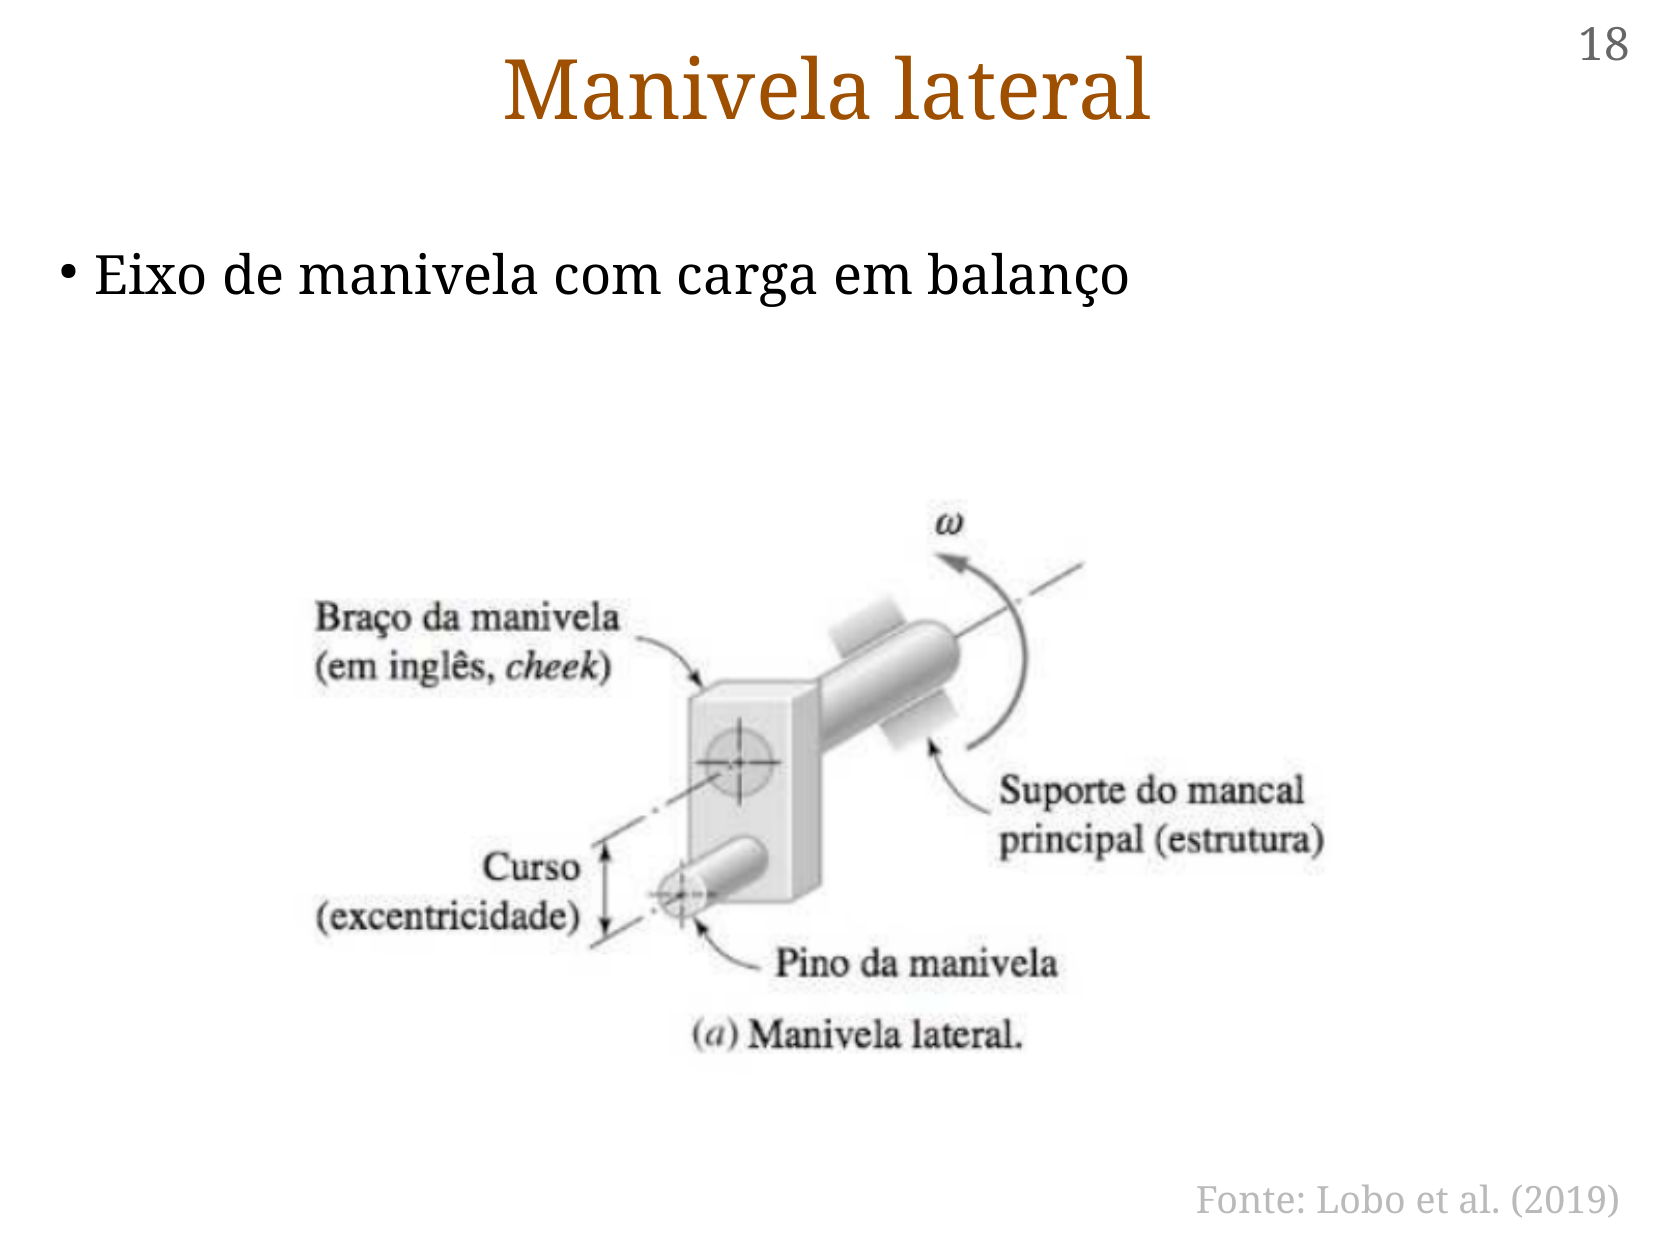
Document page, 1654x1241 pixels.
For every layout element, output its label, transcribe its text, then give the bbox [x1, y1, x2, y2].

picture [280, 487, 1333, 1078]
list Eixo de manivela com carga em balanço [59, 236, 1595, 1211]
title Manivela lateral [59, 29, 1595, 148]
text_box Fonte: Lobo et al. (2019) [1181, 1166, 1636, 1233]
